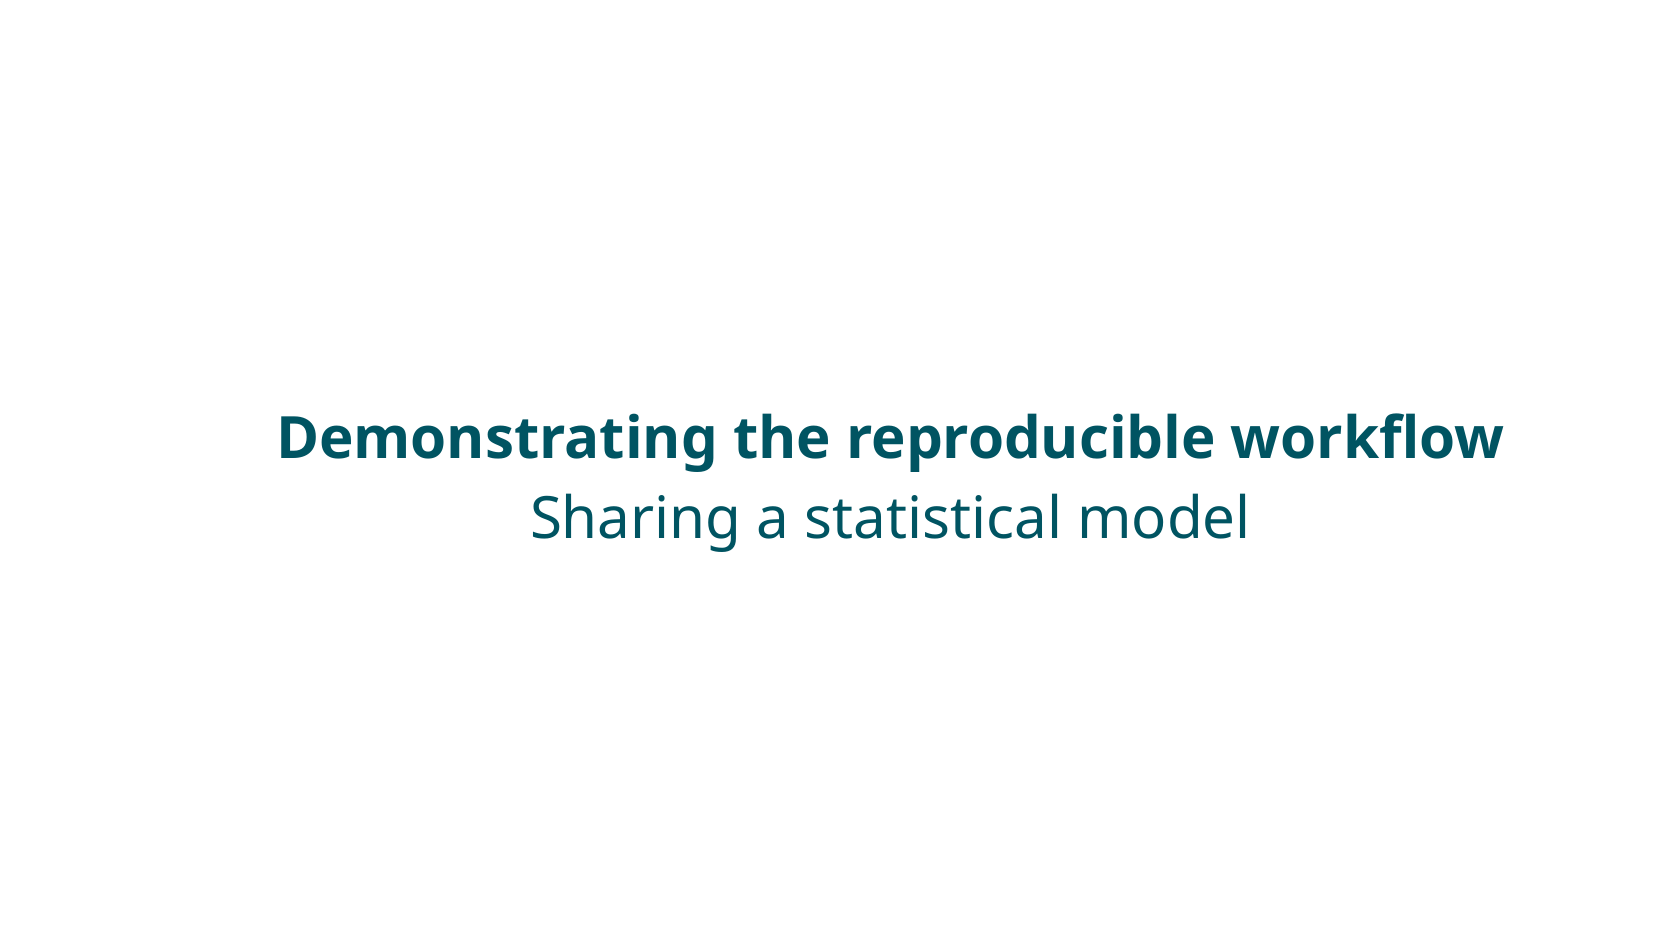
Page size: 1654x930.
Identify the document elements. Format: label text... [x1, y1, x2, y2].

text_box Demonstrating the reproducible workflow Sharing a statistical model [261, 389, 1392, 541]
